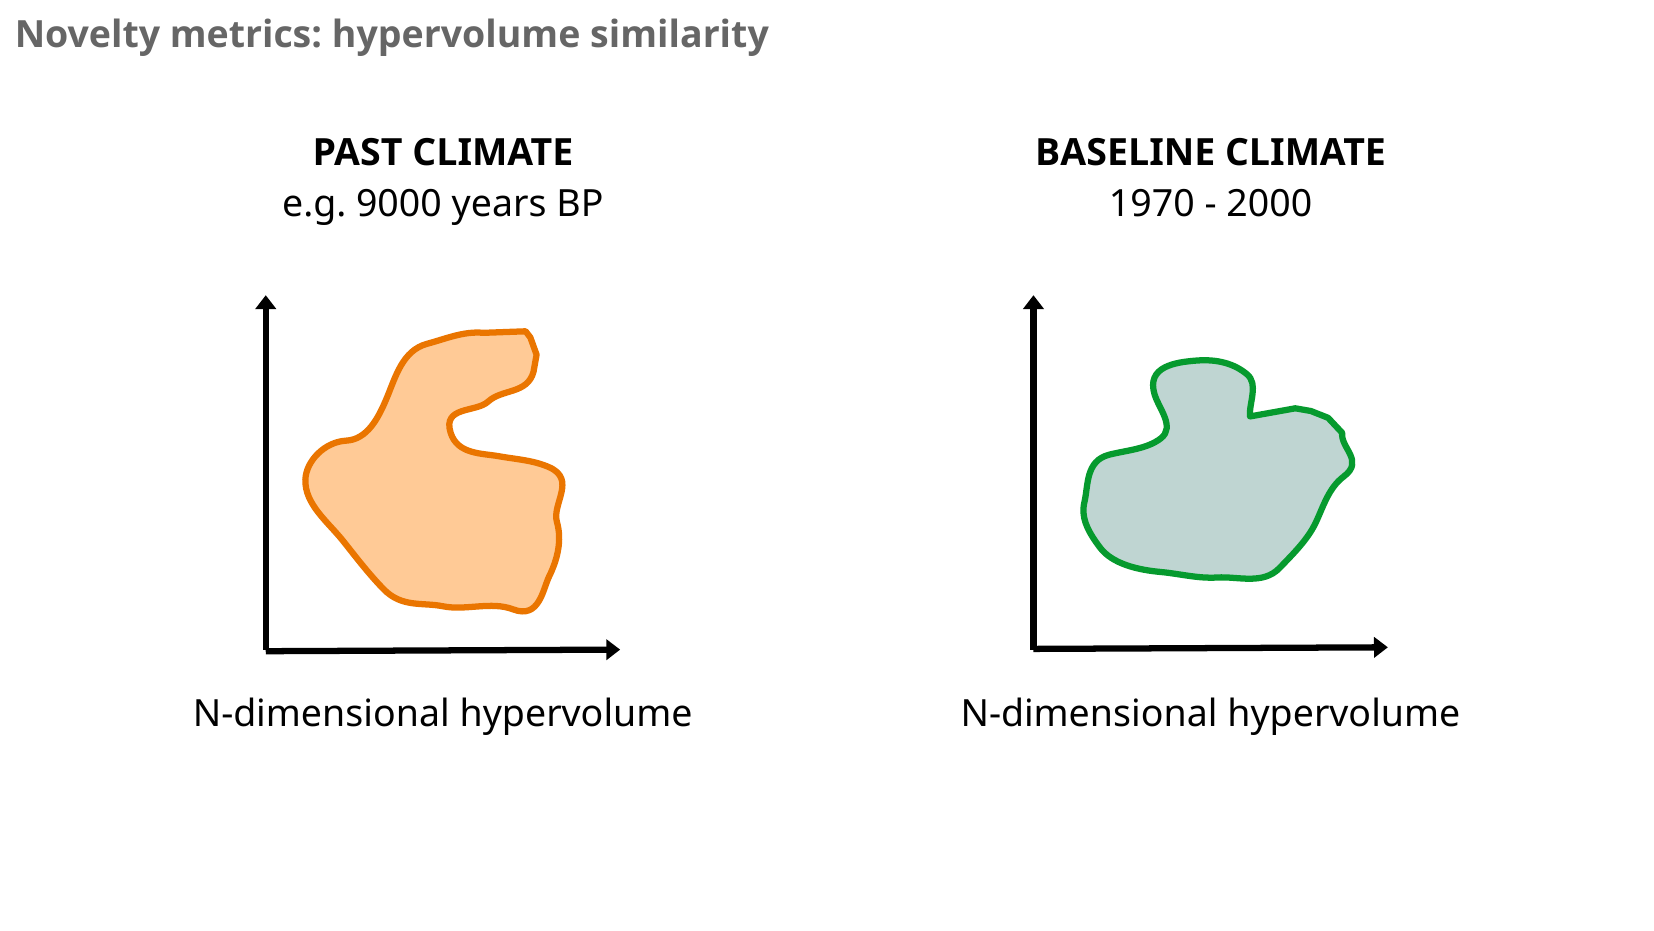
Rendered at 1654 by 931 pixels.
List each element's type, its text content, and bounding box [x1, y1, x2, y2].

text_box N-dimensional hypervolume [177, 679, 709, 745]
text_box BASELINE CLIMATE 1970 - 2000 [1003, 118, 1418, 236]
text_box N-dimensional hypervolume [944, 679, 1477, 745]
text_box [1083, 360, 1353, 579]
text_box Novelty metrics: hypervolume similarity [0, 0, 1654, 118]
text_box [305, 331, 563, 612]
text_box PAST CLIMATE e.g. 9000 years BP [236, 118, 650, 235]
